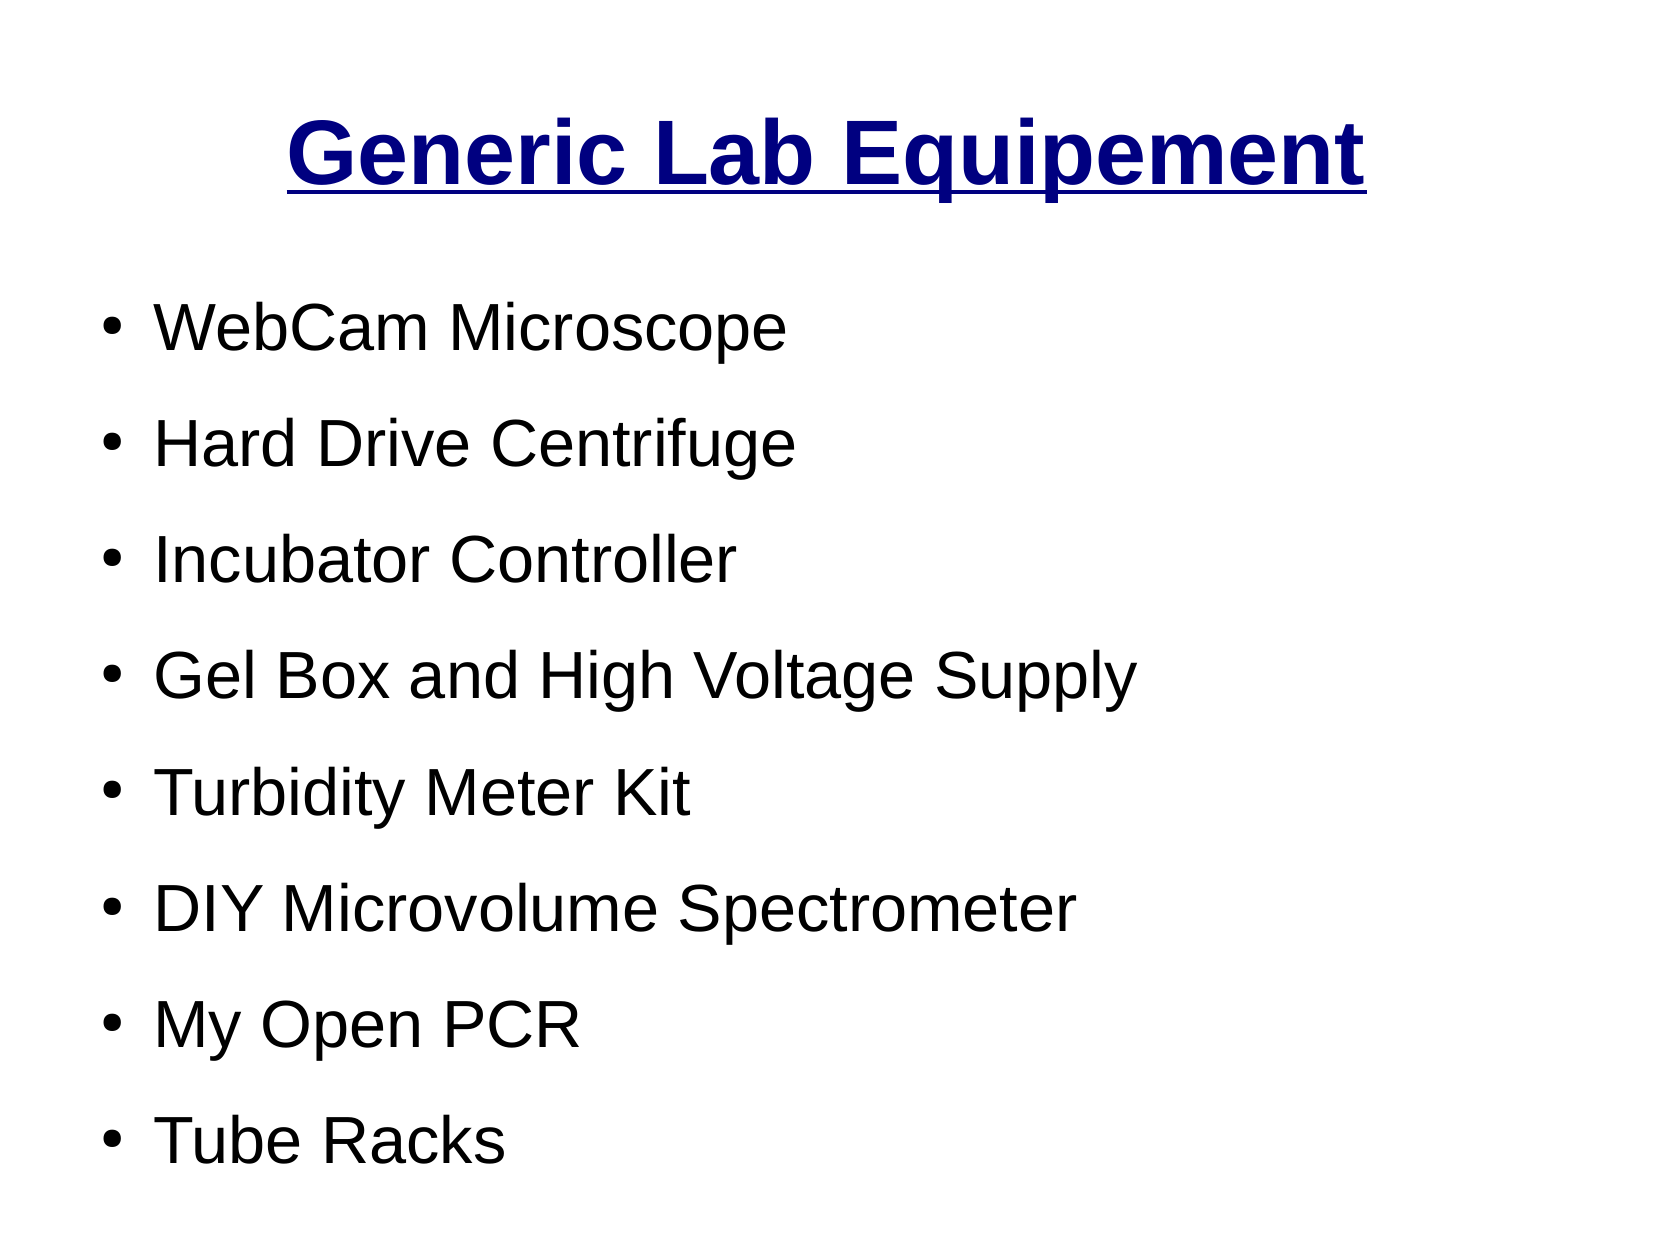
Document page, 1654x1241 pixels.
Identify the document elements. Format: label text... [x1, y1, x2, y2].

title Generic Lab Equipement [82, 49, 1571, 257]
list WebCam Microscope Hard Drive Centrifuge Incubator Controller Gel Box and High Voltage Supply Turbidity Meter Kit DIY Microvolume Spectrometer My Open PCR Tube Racks [82, 290, 1571, 1231]
